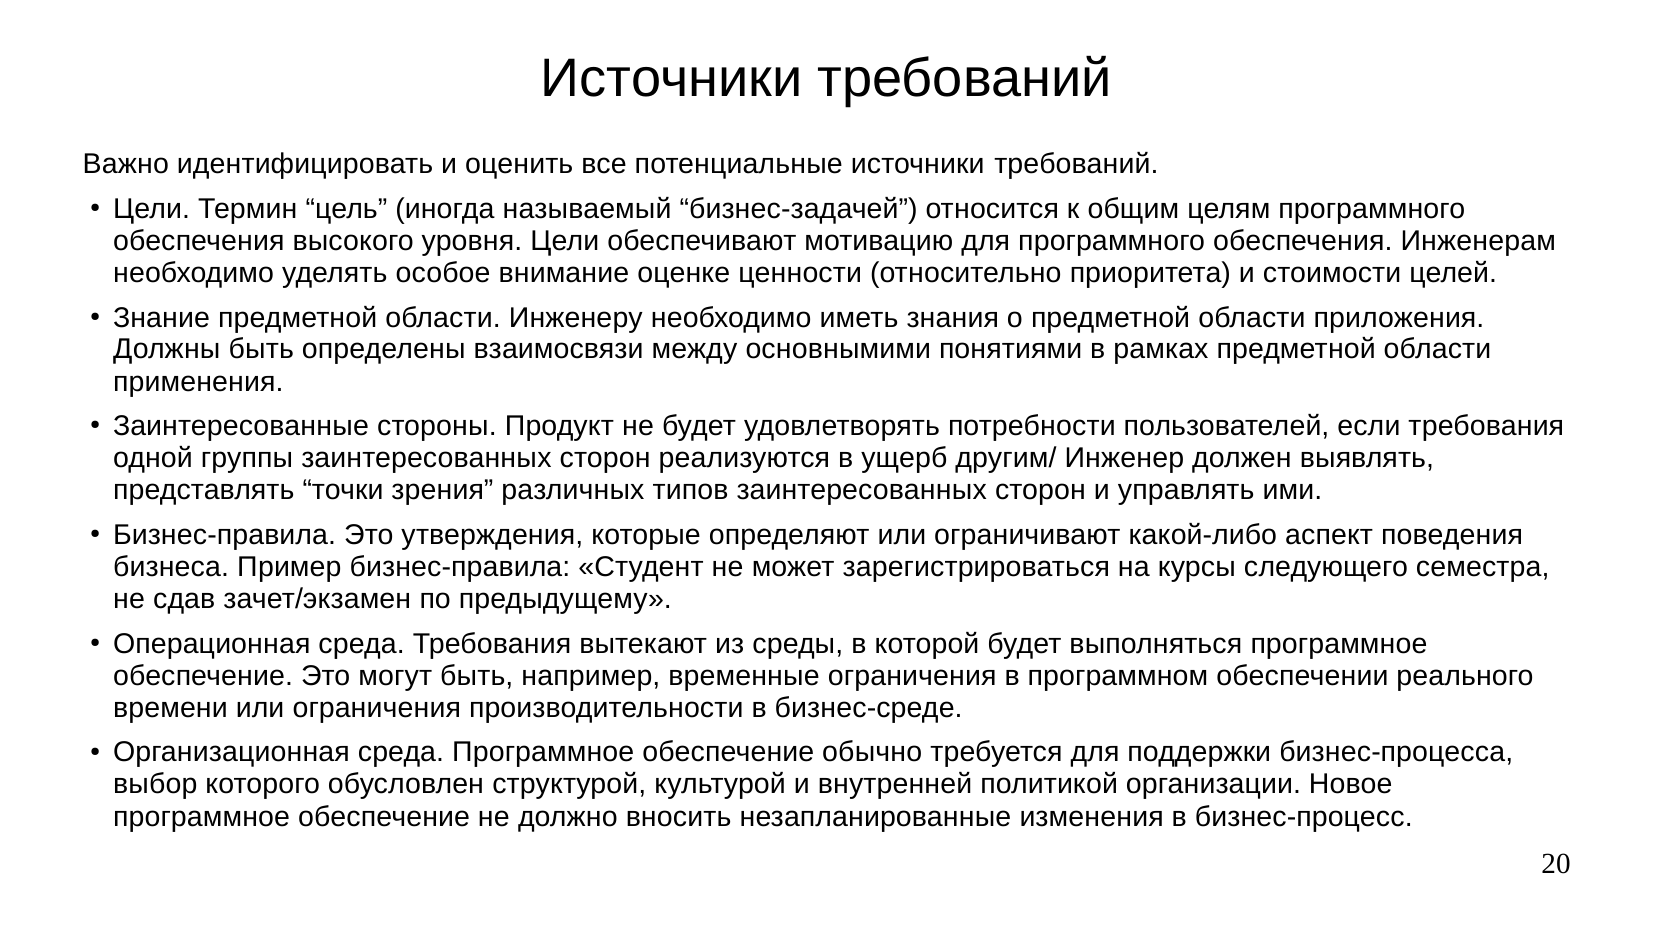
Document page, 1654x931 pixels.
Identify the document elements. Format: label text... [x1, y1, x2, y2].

title Источники требований [82, 37, 1571, 119]
list Важно идентифицировать и оценить все потенциальные источники требований. Цели. Термин “цель” (иногда называемый “бизнес-задачей”) относится к общим целям программного обеспечения высокого уровня. Цели обеспечивают мотивацию для программного обеспечения. Инженерам необходимо уделять особое внимание оценке ценности (относительно приоритета) и стоимости целей. Знание предметной области. Инженеру необходимо иметь знания о предметной области приложения. Должны быть определены взаимосвязи между основнымими понятиями в рамках предметной области применения. Заинтересованные стороны. Продукт не будет удовлетворять потребности пользователей, если требования одной группы заинтересованных сторон реализуются в ущерб другим/ Инженер должен выявлять, представлять “точки зрения” различных типов заинтересованных сторон и управлять ими. Бизнес-правила. Это утверждения, которые определяют или ограничивают какой-либо аспект поведения бизнеса. Пример бизнес-правила: «Студент не может зарегистрироваться на курсы следующего семестра, не сдав зачет/экзамен по предыдущему». Операционная среда. Требования вытекают из среды, в которой будет выполняться программное обеспечение. Это могут быть, например, временные ограничения в программном обеспечении реального времени или ограничения производительности в бизнес-среде. Организационная среда. Программное обеспечение обычно требуется для поддержки бизнес-процесса, выбор которого обусловлен структурой, культурой и внутренней политикой организации. Новое программное обеспечение не должно вносить незапланированные изменения в бизнес-процесс. [82, 147, 1571, 857]
